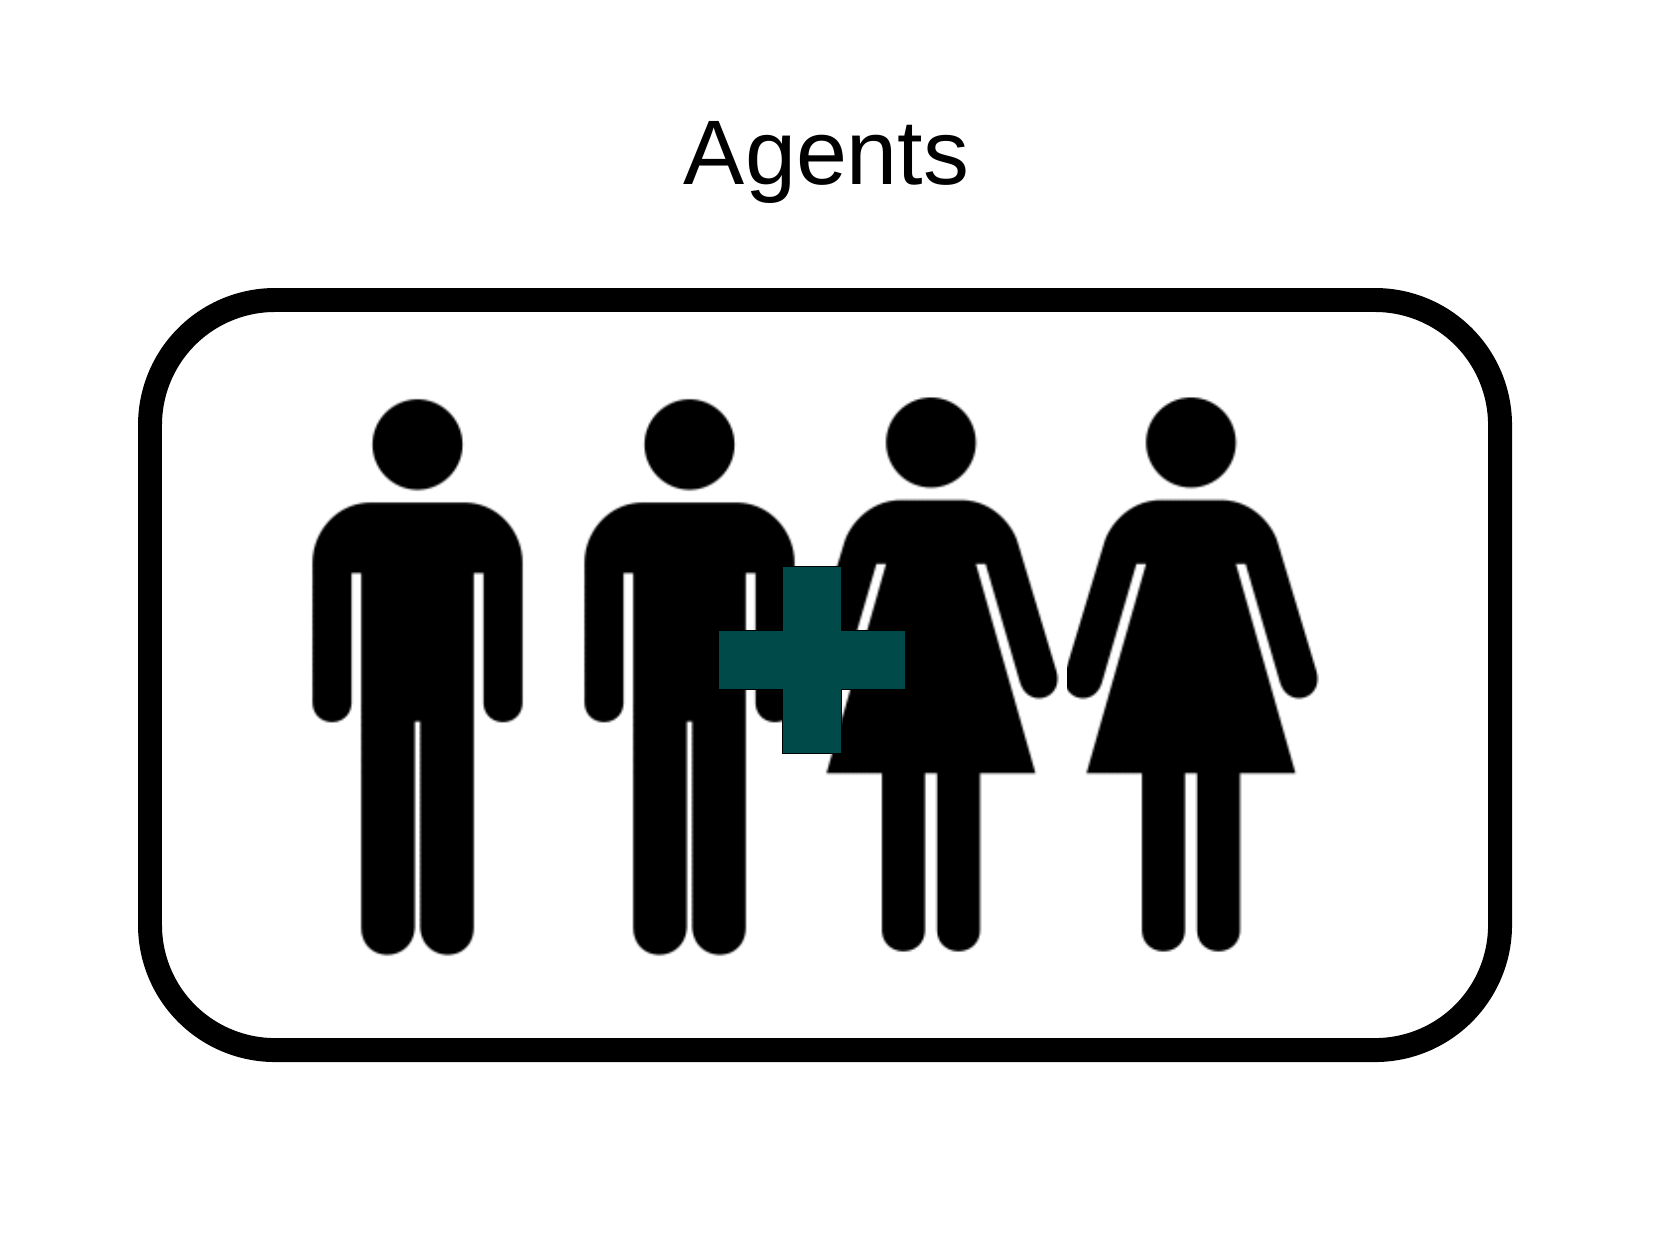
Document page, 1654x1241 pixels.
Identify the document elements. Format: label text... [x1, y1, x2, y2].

text_box [150, 300, 1501, 1051]
title Agents [82, 49, 1571, 257]
picture [305, 390, 531, 962]
picture [577, 390, 1327, 962]
